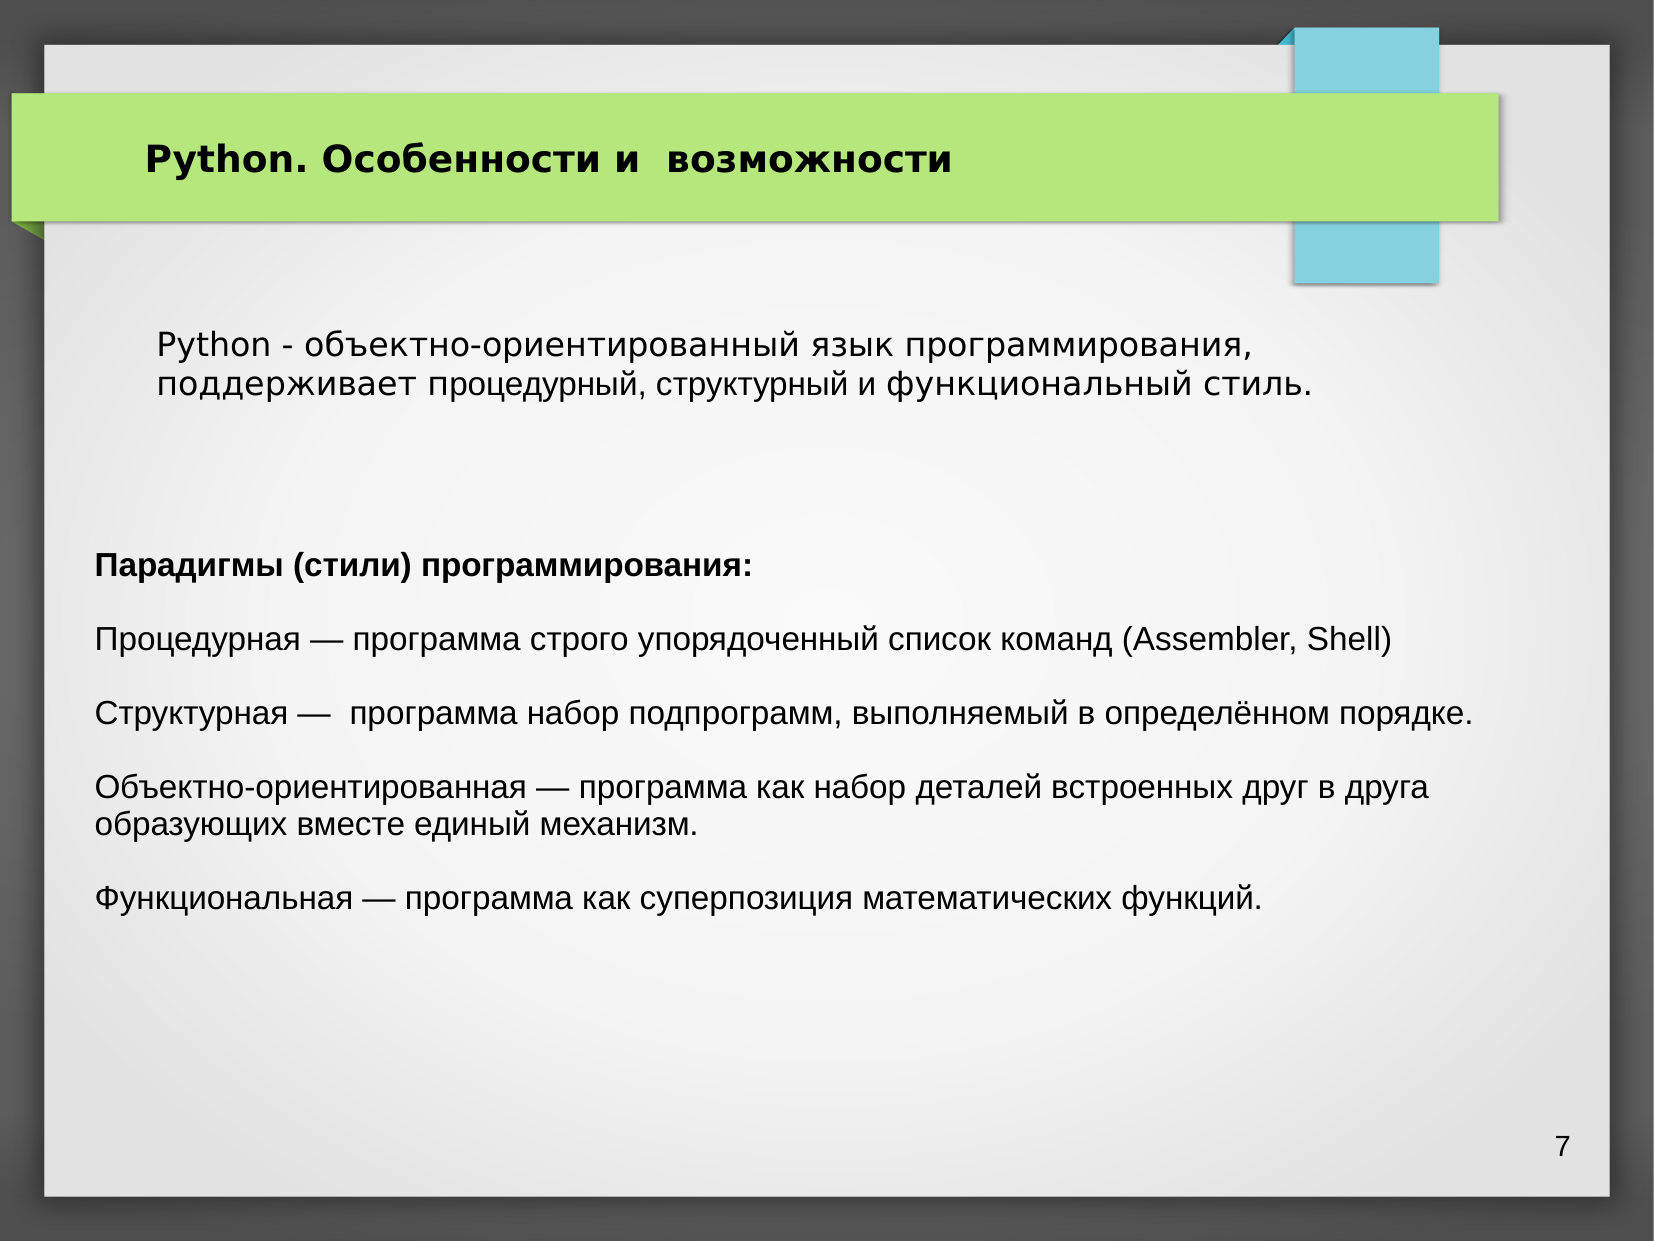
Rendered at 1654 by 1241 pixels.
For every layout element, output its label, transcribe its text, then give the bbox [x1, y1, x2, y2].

text_box Парадигмы (стили) программирования: Процедурная — программа строго упорядоченный список команд (Assembler, Shell) Структурная — программа набор подпрограмм, выполняемый в определённом порядке. Объектно-ориентированная — программа как набор деталей встроенных друг в друга образующих вместе единый механизм. Функциональная — программа как суперпозиция математических функций. [94, 509, 1583, 1028]
text_box Python. Особенности и возможности [129, 129, 969, 189]
text_box Python - объектно-ориентированный язык программирования, поддерживает процедурный, структурный и функциональный стиль. [141, 318, 1411, 449]
picture [0, 0, 1654, 1241]
